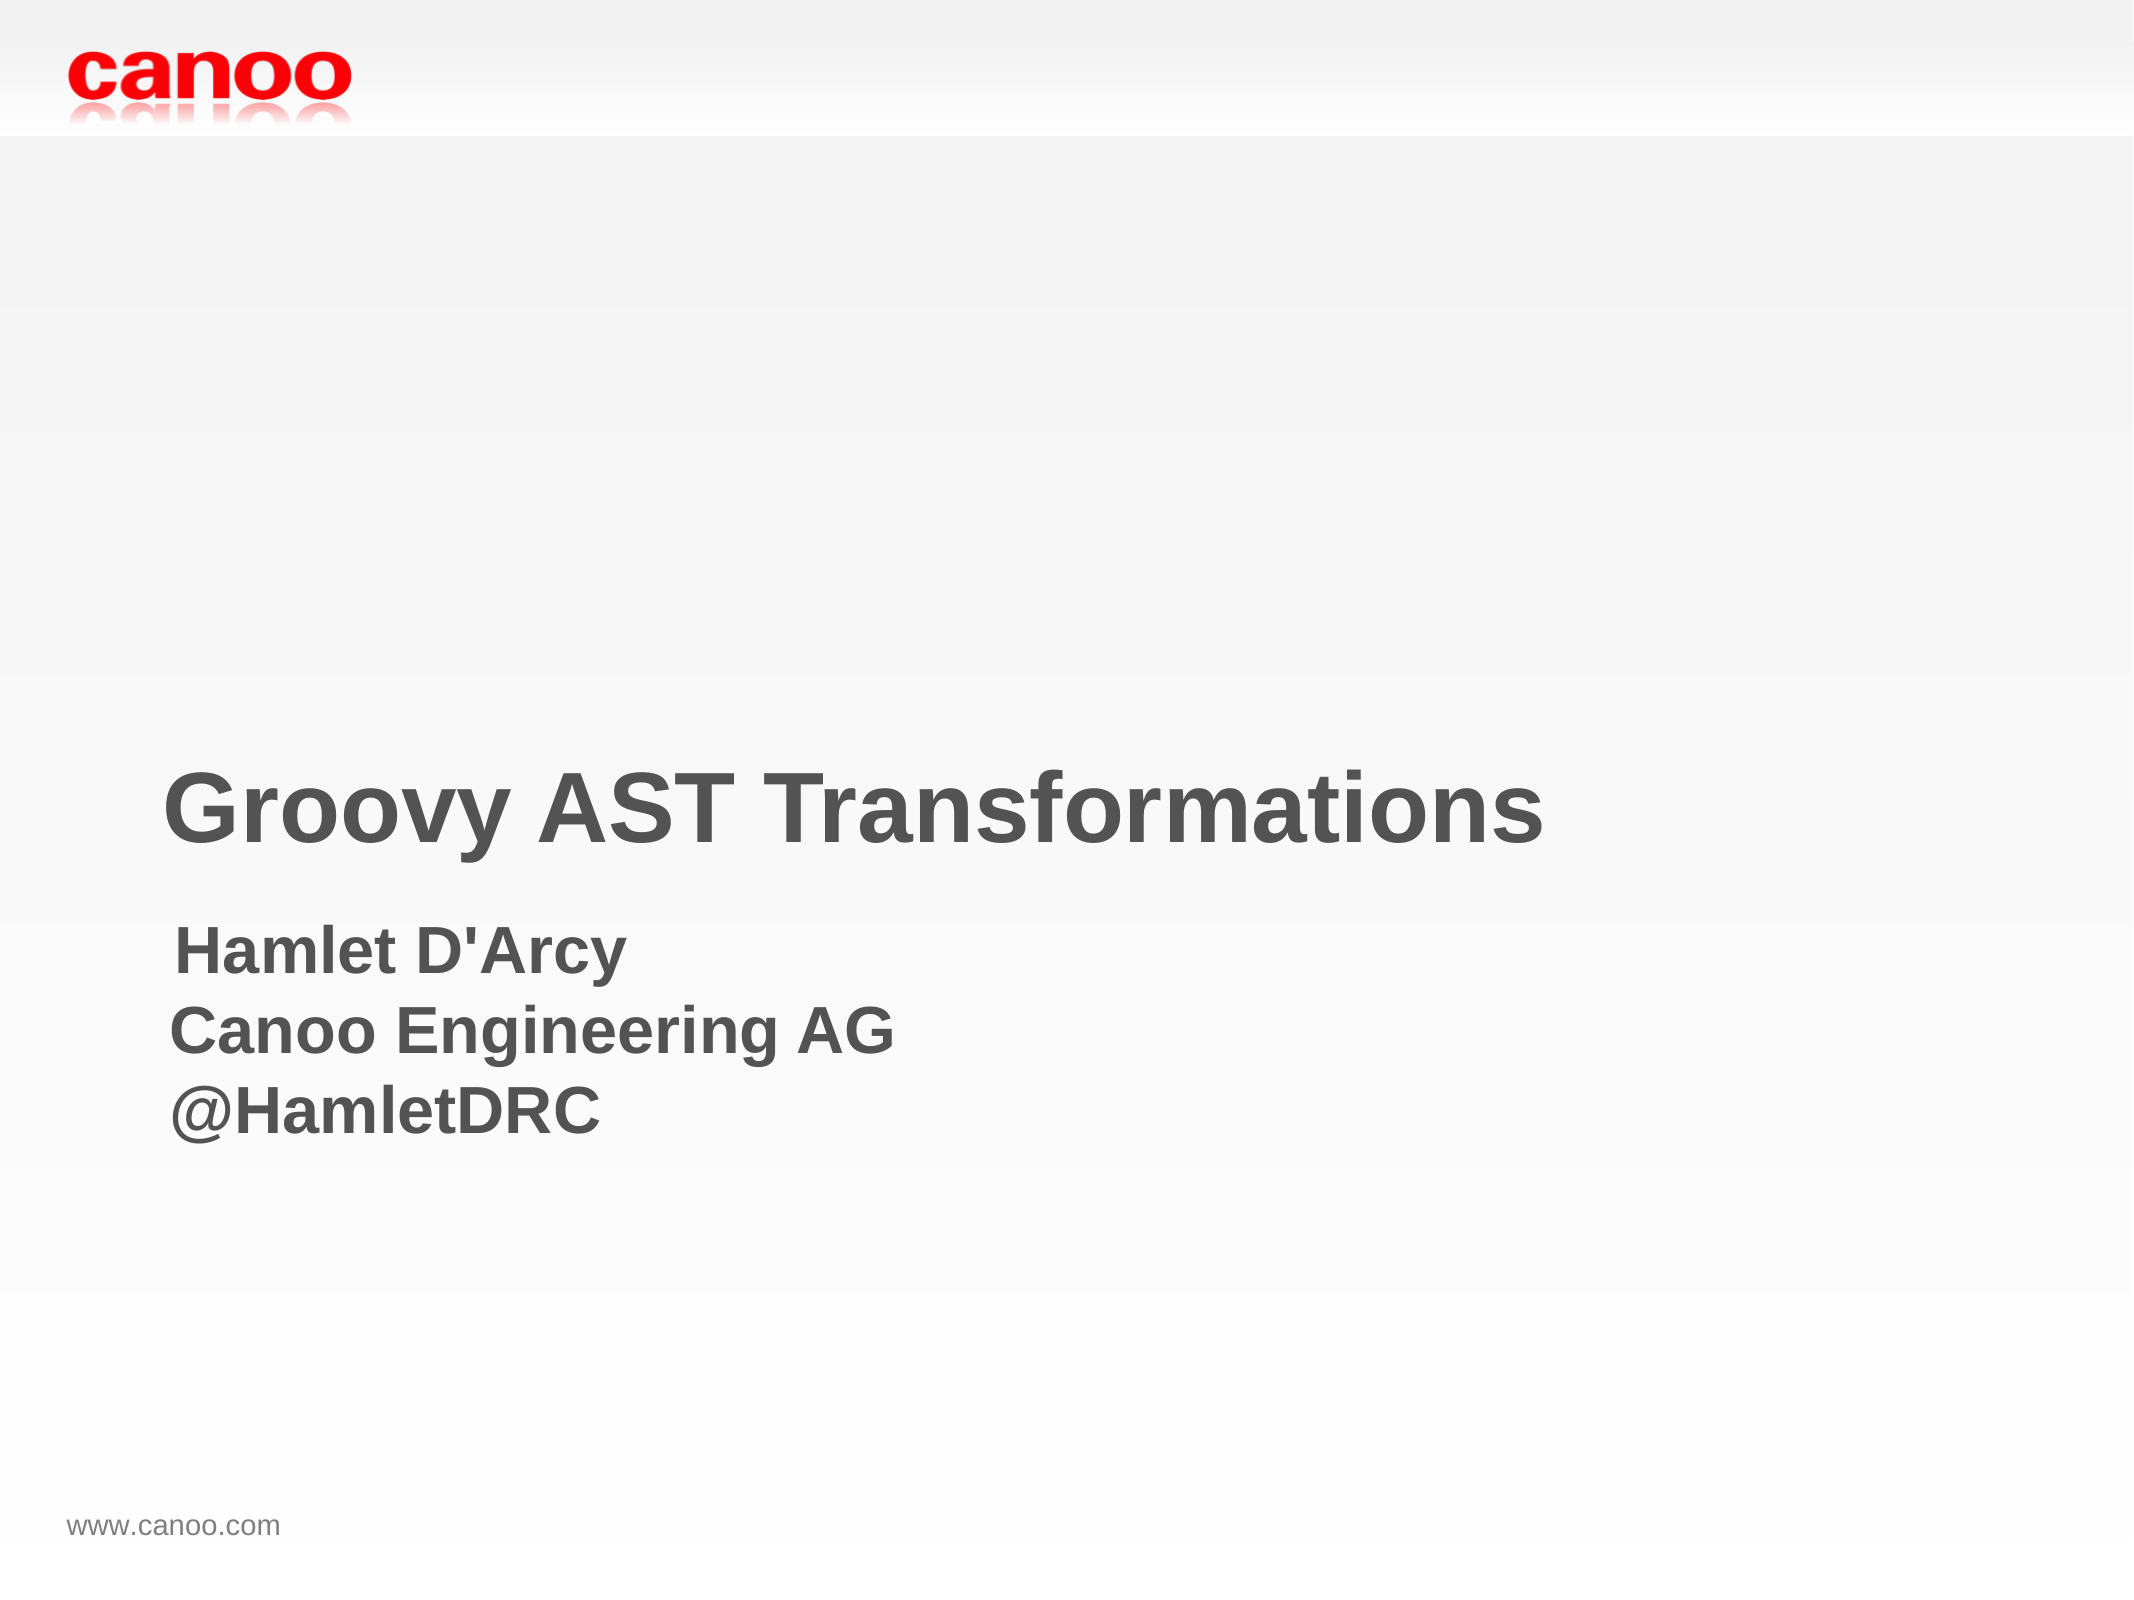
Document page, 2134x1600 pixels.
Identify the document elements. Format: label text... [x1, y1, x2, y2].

title Groovy AST Transformations [112, 683, 1651, 922]
picture [65, 48, 353, 154]
title Hamlet D'Arcy Canoo Engineering AG @HamletDRC [136, 899, 1674, 1155]
